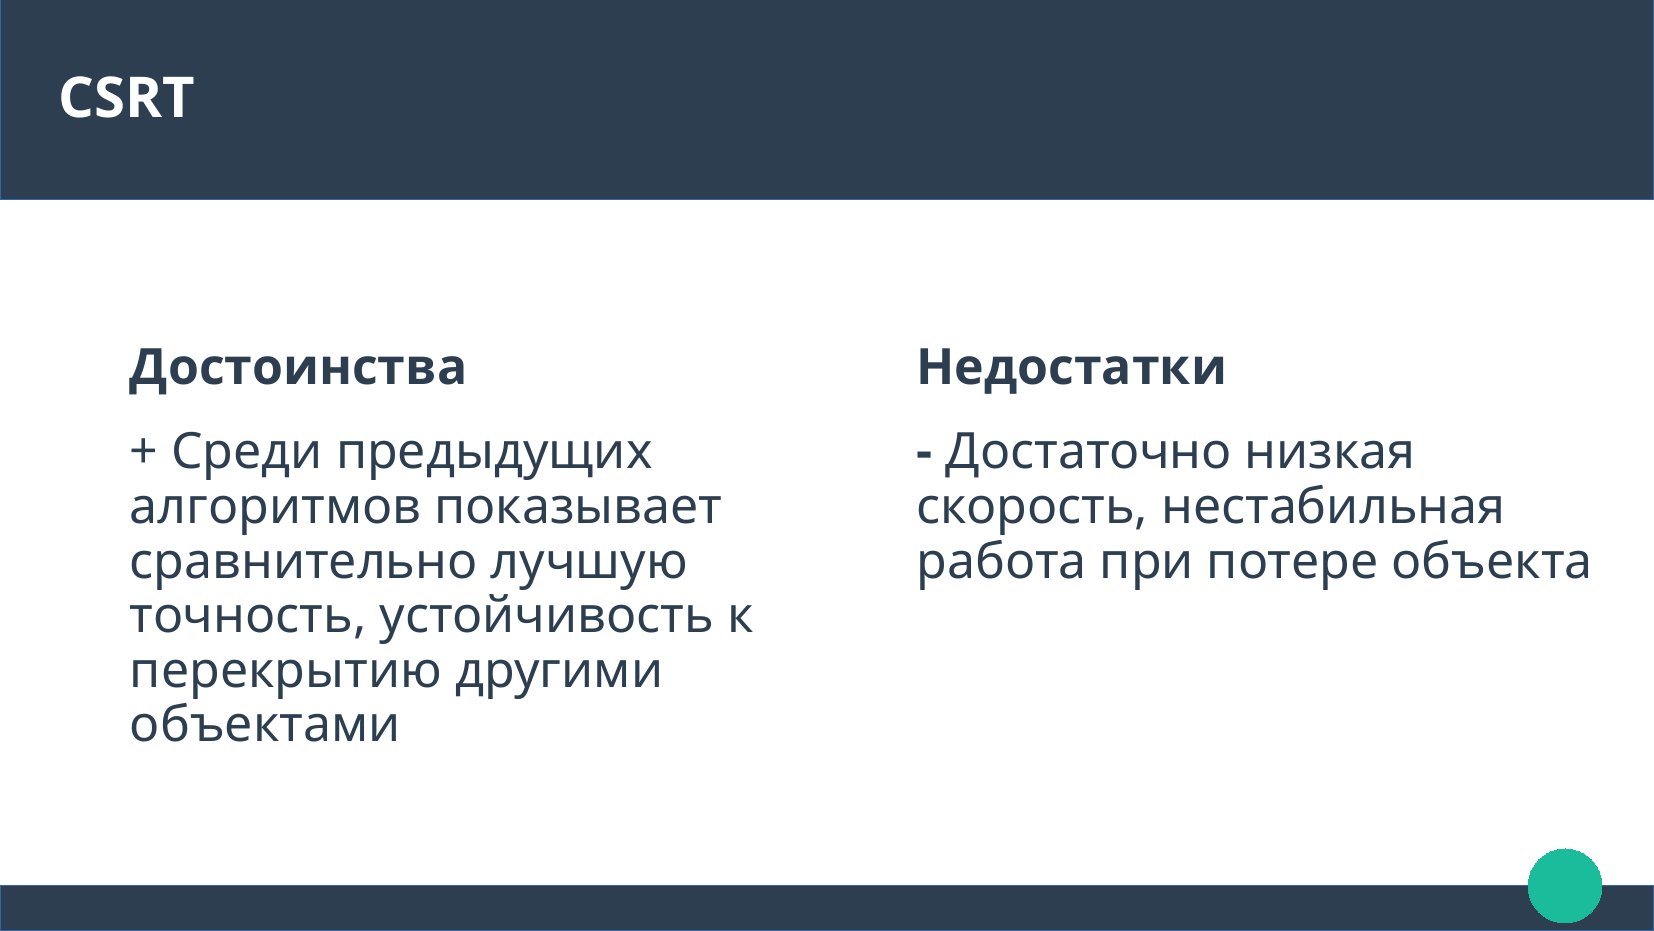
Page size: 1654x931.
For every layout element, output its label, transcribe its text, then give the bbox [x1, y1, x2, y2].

list Достоинства + Среди предыдущих алгоритмов показывает сравнительно лучшую точность, устойчивость к перекрытию другими объектами [59, 243, 809, 864]
list Недостатки - Достаточно низкая скорость, нестабильная работа при потере объекта [845, 243, 1596, 864]
title CSRT [59, 37, 1595, 155]
